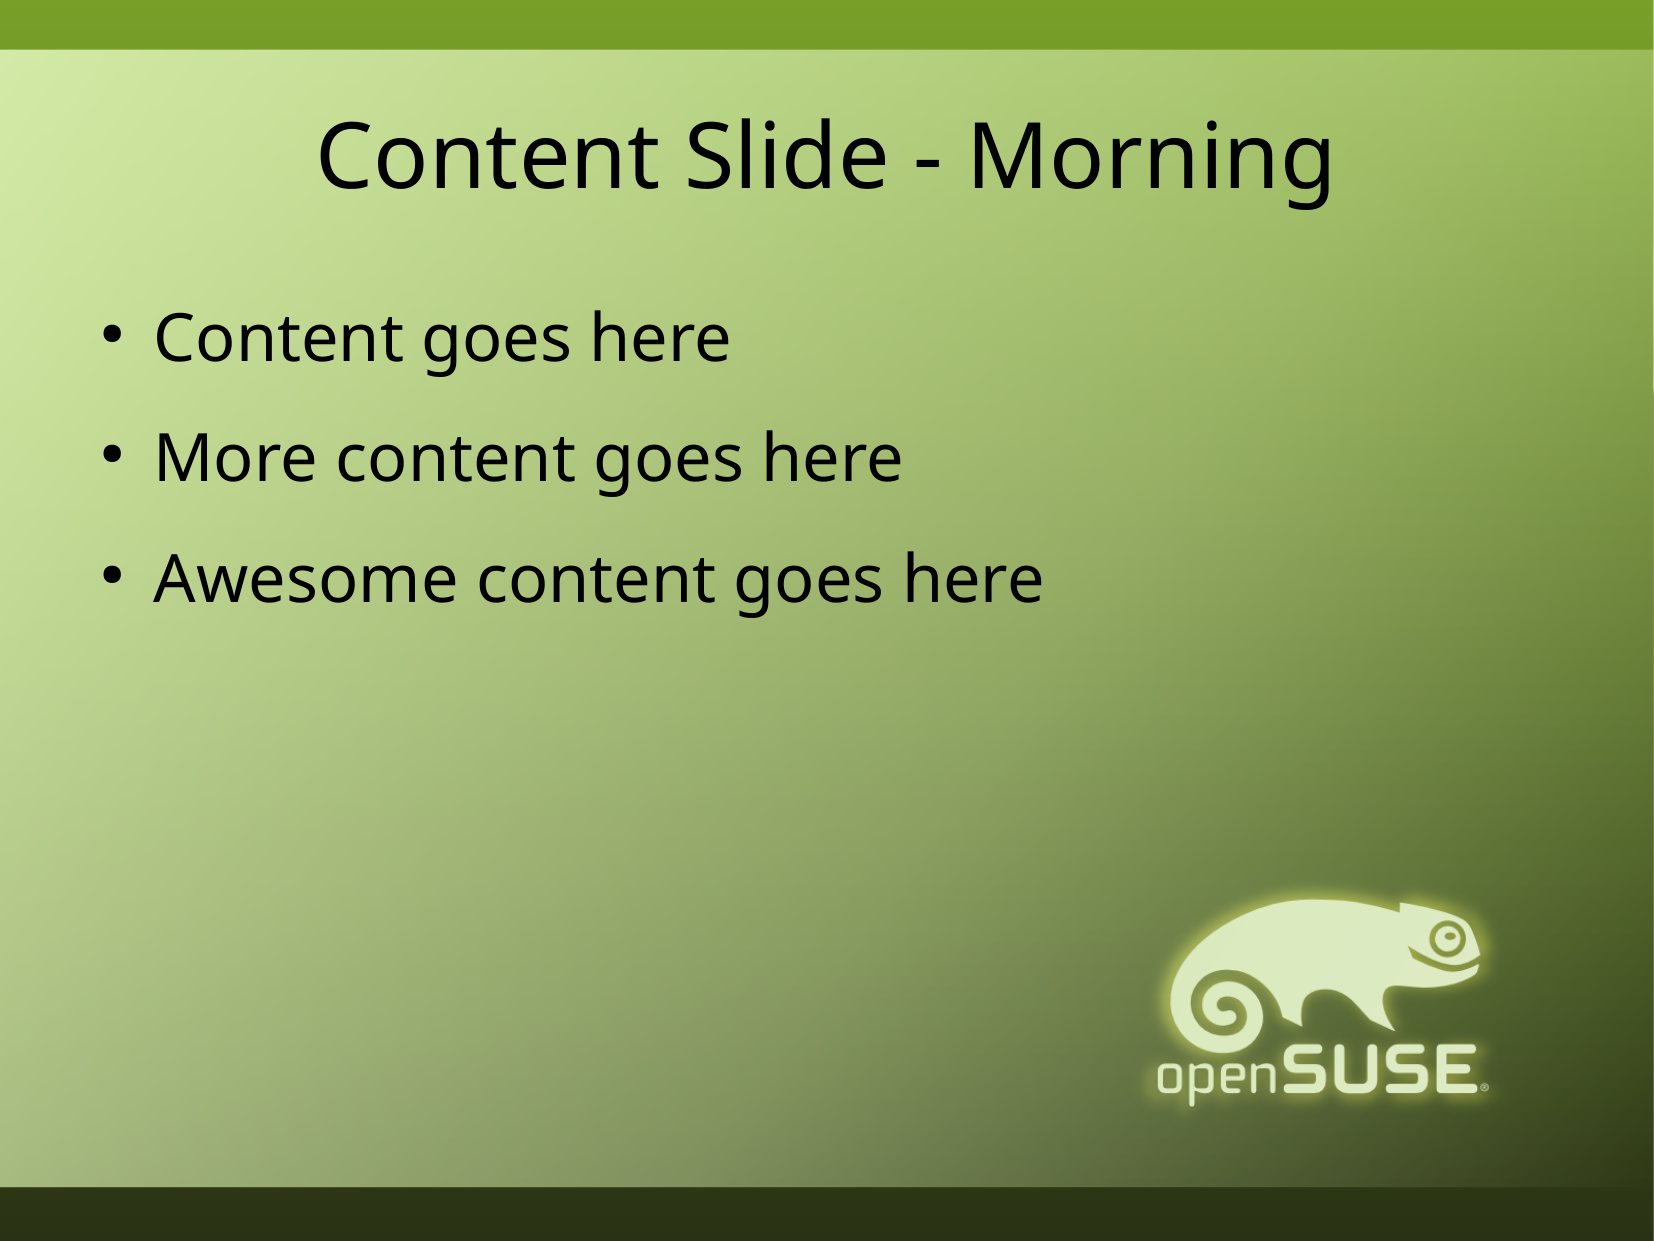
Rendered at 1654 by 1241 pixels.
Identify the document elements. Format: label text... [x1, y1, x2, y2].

picture [0, 0, 1654, 1241]
title Content Slide - Morning [82, 49, 1571, 257]
list Content goes here More content goes here Awesome content goes here [82, 290, 1571, 1109]
